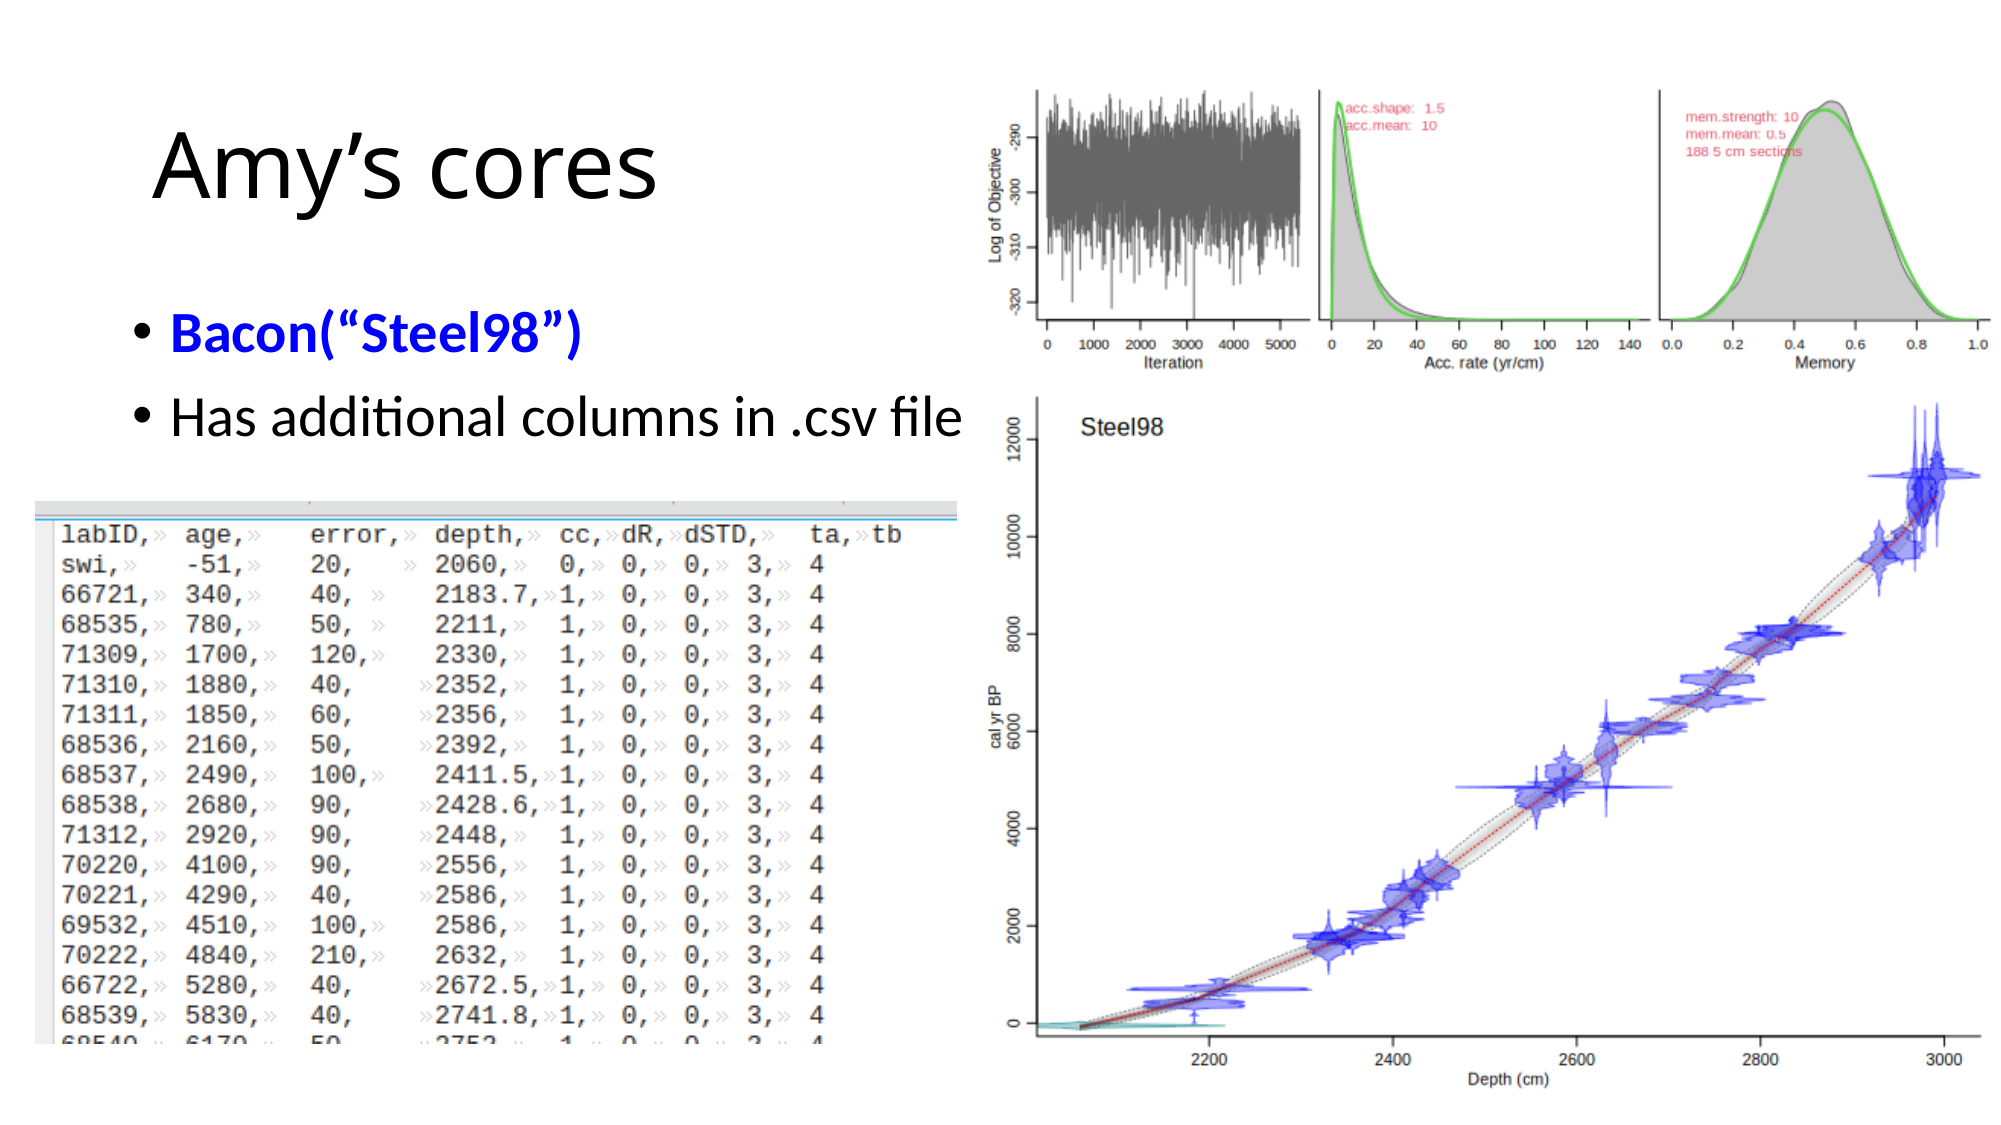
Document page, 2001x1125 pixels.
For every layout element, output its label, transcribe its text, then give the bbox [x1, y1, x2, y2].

text_box Bacon(“Steel98”) Has additional columns in .csv file [118, 295, 984, 1009]
text_box Amy’s cores [137, 59, 1863, 278]
picture [35, 501, 957, 1044]
picture [984, 85, 1997, 1093]
